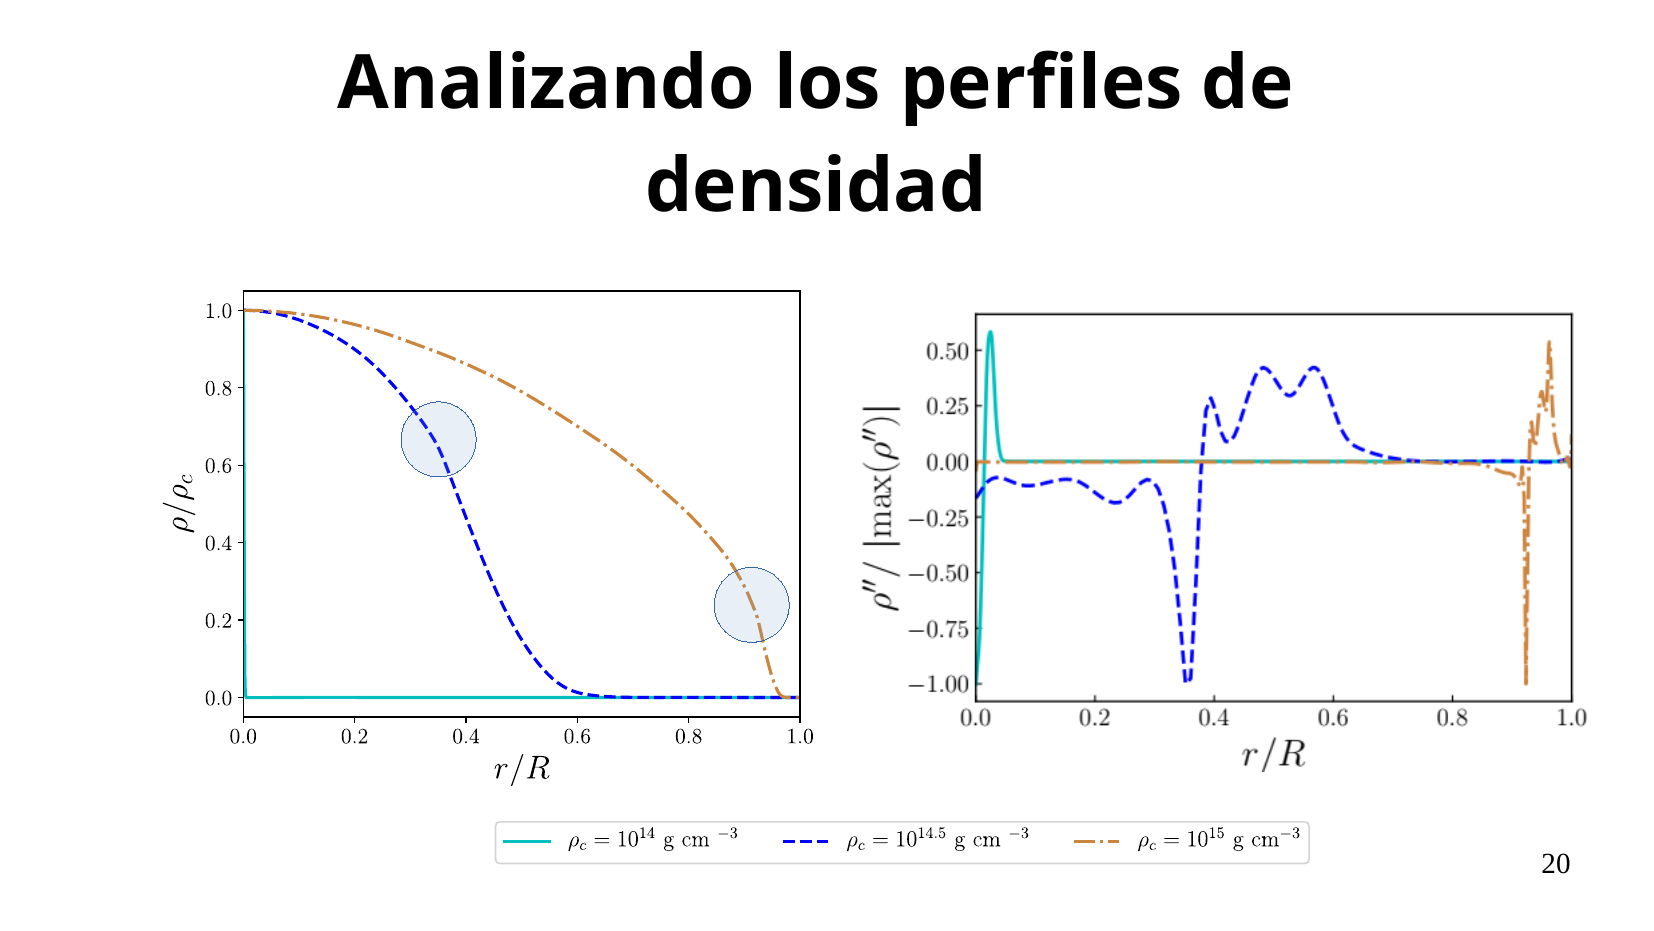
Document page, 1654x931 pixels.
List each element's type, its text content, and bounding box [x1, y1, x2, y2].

title Analizando los perfiles de densidad [196, 37, 1436, 225]
picture [70, 274, 1618, 795]
picture [465, 806, 1342, 876]
text_box [714, 567, 790, 643]
text_box [401, 401, 477, 477]
